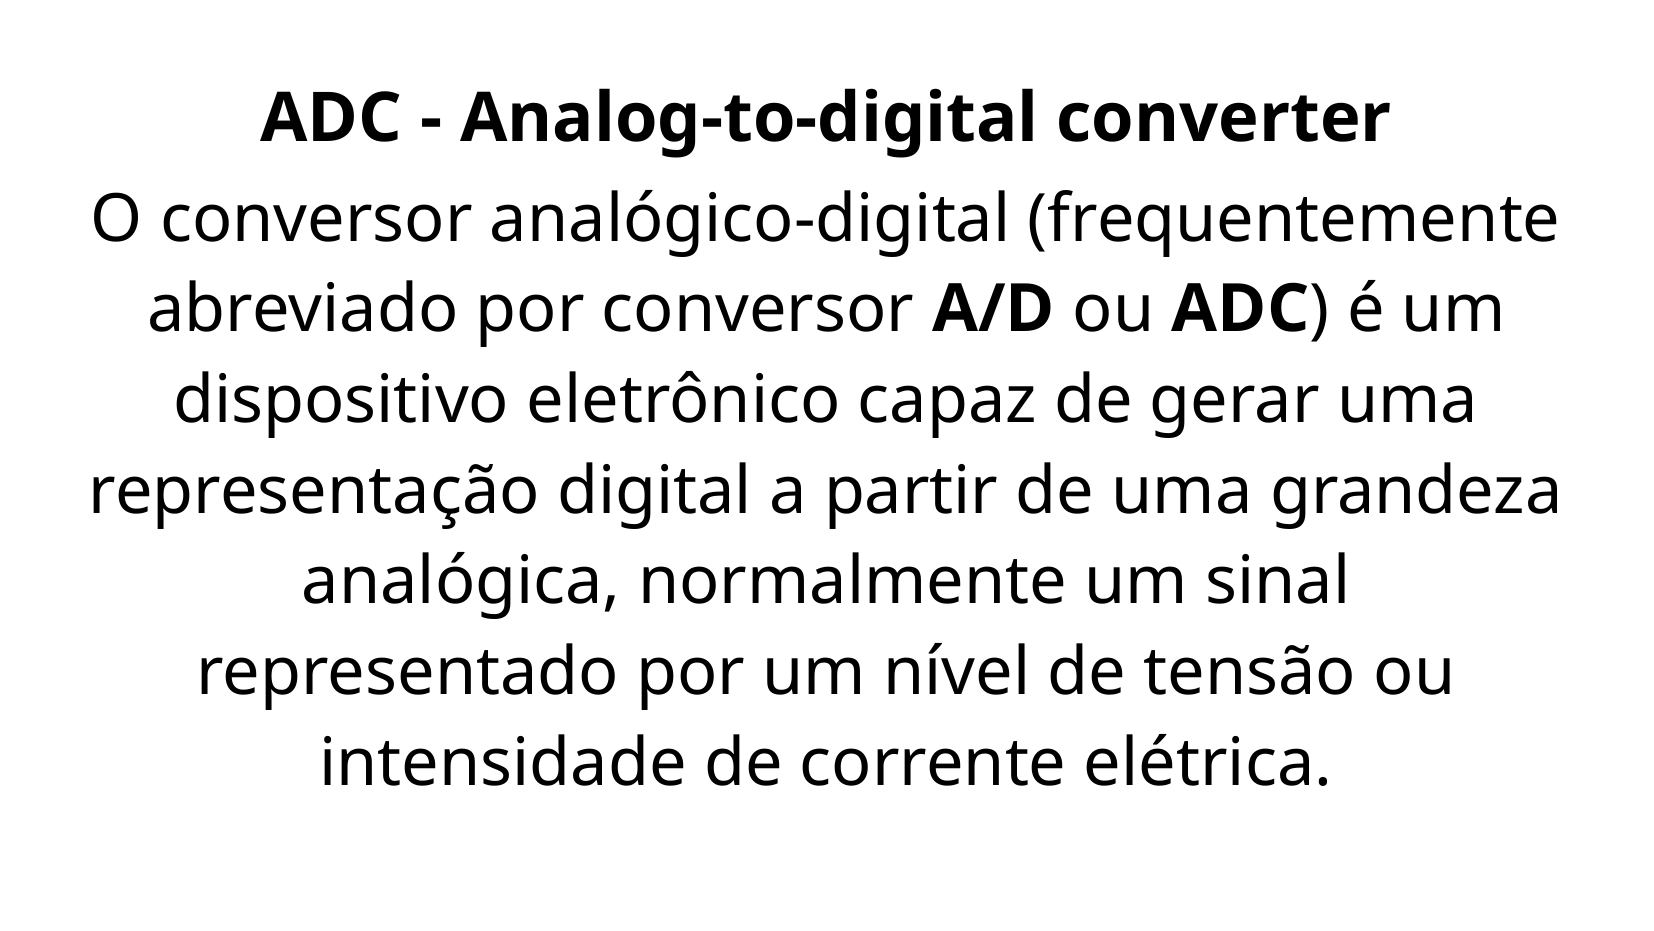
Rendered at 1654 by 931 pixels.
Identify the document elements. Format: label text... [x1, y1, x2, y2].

subtitle O conversor analógico-digital (frequentemente abreviado por conversor A/D ou ADC) é um dispositivo eletrônico capaz de gerar uma representação digital a partir de uma grandeza analógica, normalmente um sinal representado por um nível de tensão ou intensidade de corrente elétrica. [82, 217, 1571, 758]
title ADC - Analog-to-digital converter [82, 37, 1571, 193]
